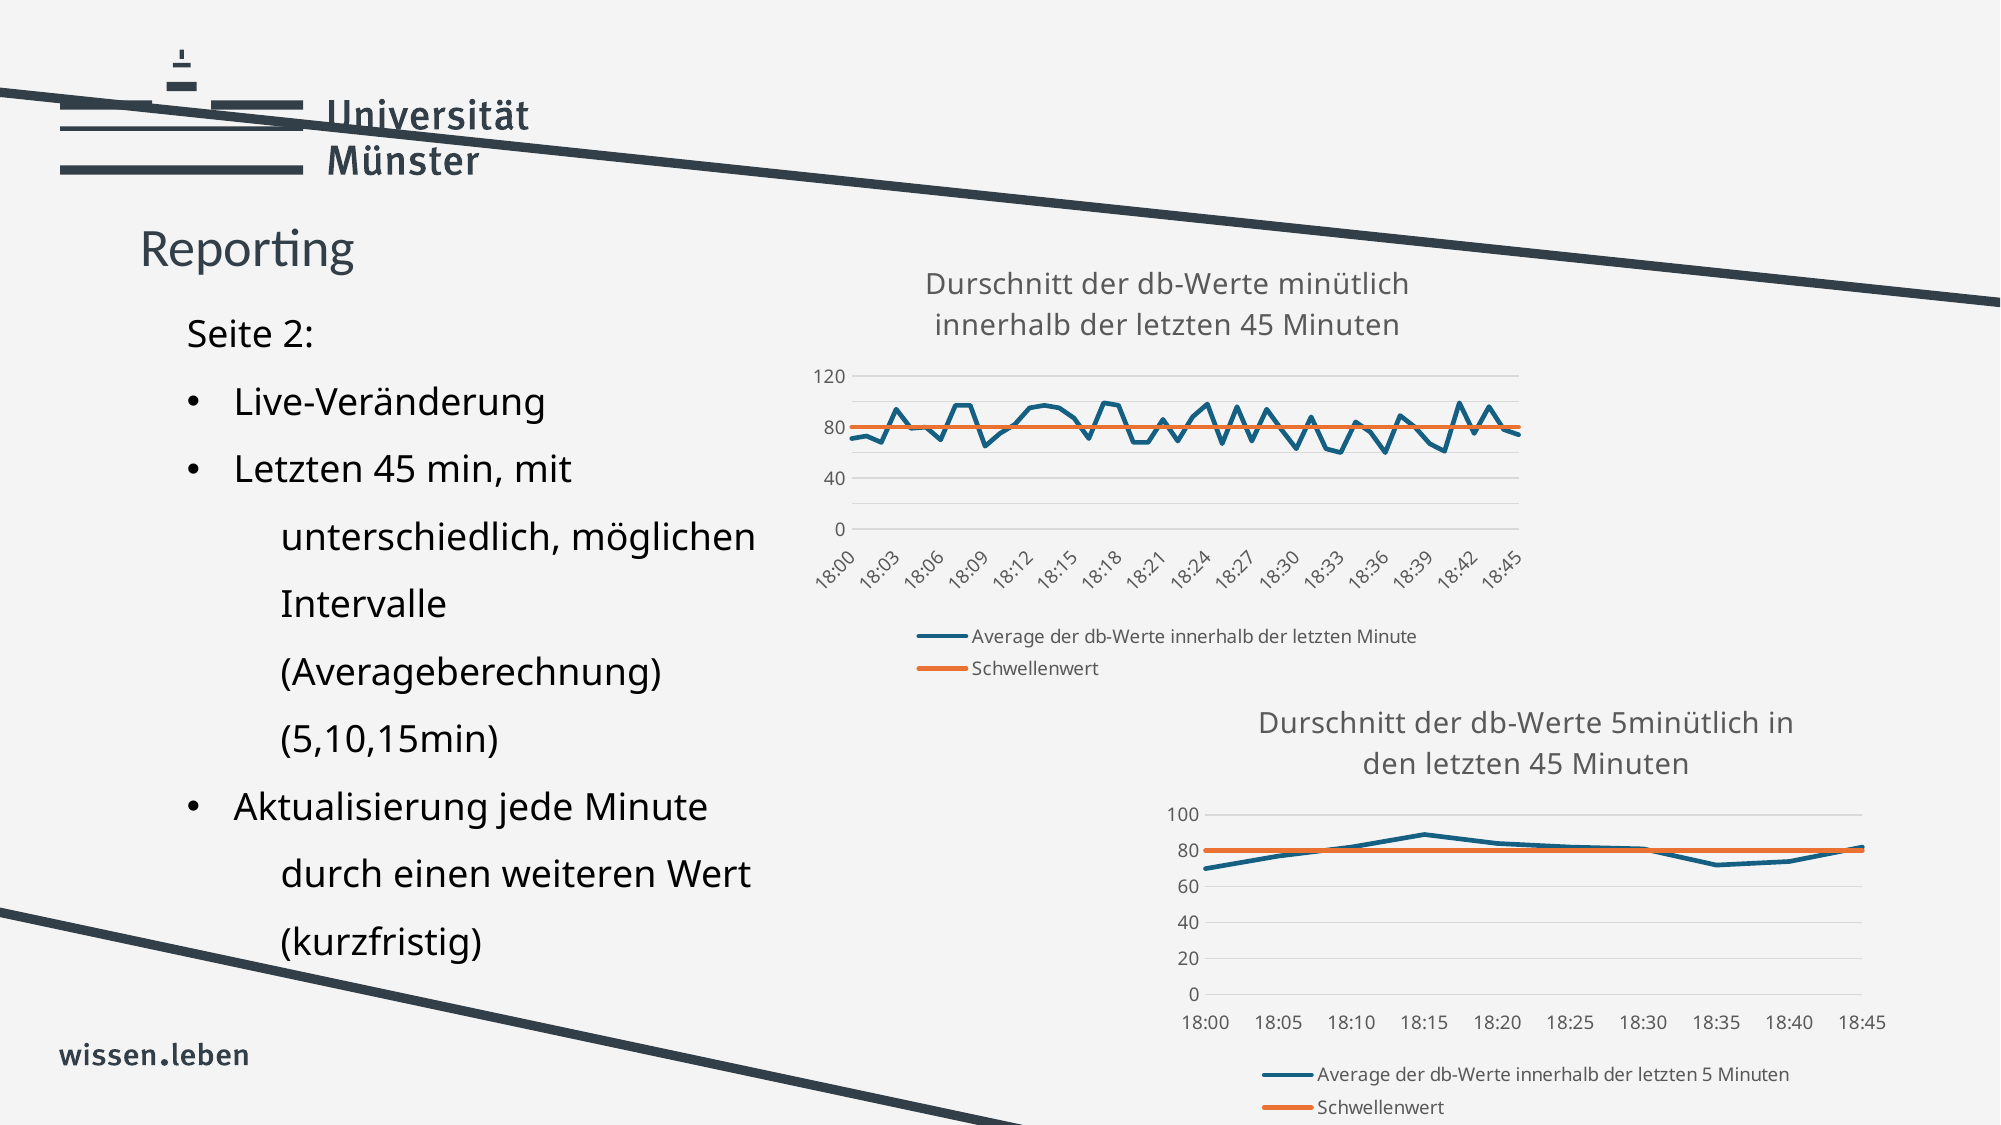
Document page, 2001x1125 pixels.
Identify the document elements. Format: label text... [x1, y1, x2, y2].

text_box Seite 2: Live-Veränderung Letzten 45 min, mit unterschiedlich, möglichen Intervalle (Averageberechnung)(5,10,15min) Aktualisierung jede Minute durch einen weiteren Wert (kurzfristig) [171, 302, 818, 977]
chart [793, 237, 1902, 1125]
text_box Reporting [125, 204, 1406, 286]
